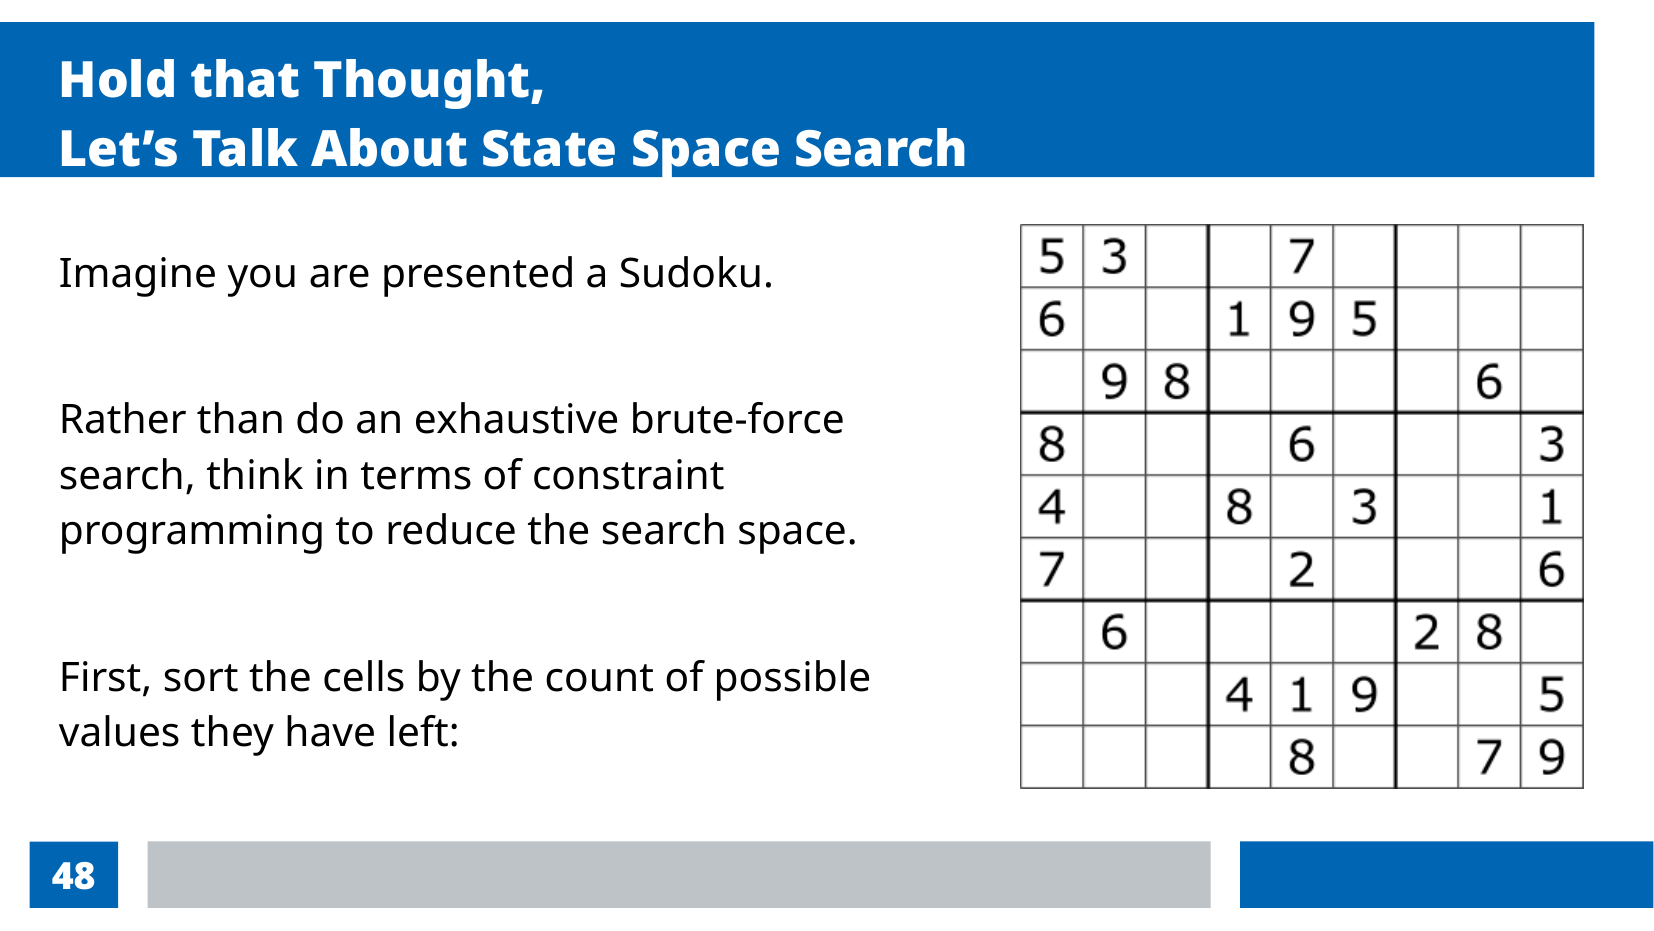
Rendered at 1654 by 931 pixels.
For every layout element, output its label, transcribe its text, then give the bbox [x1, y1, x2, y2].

title Hold that Thought, Let’s Talk About State Space Search [59, 44, 1595, 156]
list Imagine you are presented a Sudoku. Rather than do an exhaustive brute-force search, think in terms of constraint programming to reduce the search space. First, sort the cells by the count of possible values they have left: [59, 243, 931, 820]
picture [1020, 224, 1584, 789]
